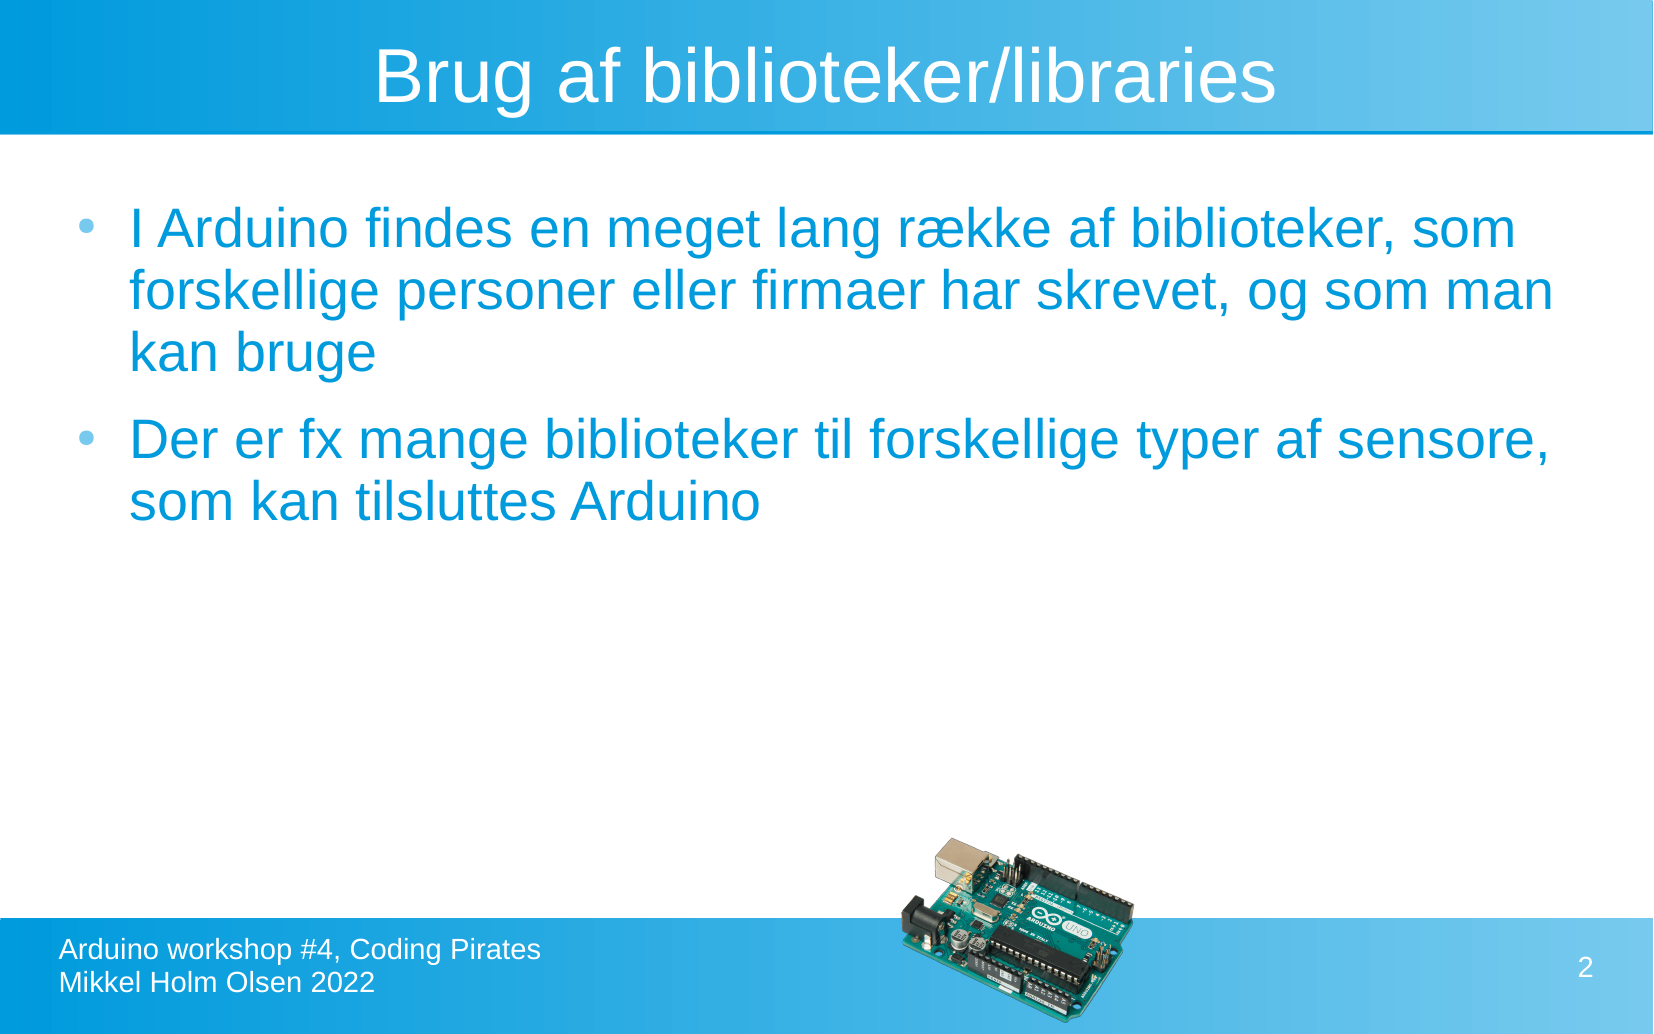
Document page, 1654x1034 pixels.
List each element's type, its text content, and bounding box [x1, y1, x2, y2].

title Brug af biblioteker/libraries [58, 32, 1594, 120]
picture [900, 854, 1138, 1024]
list I Arduino findes en meget lang række af biblioteker, som forskellige personer eller firmaer har skrevet, og som man kan bruge Der er fx mange biblioteker til forskellige typer af sensore, som kan tilsluttes Arduino [58, 196, 1594, 854]
